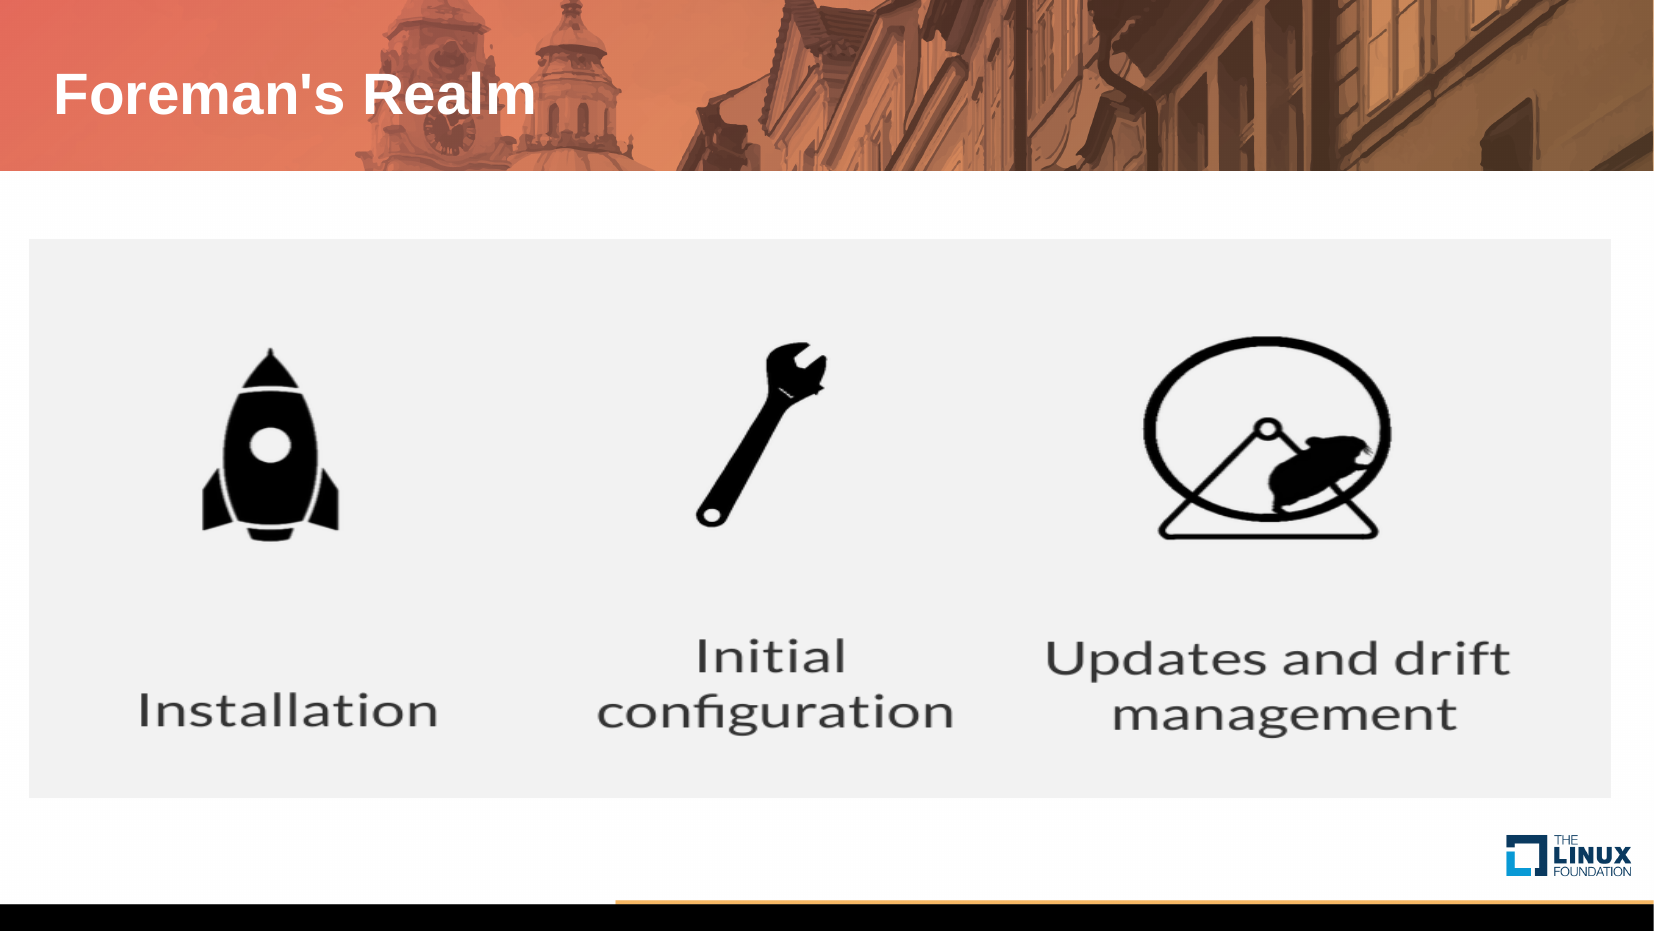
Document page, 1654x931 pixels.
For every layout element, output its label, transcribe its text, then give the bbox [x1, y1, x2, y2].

title Foreman's Realm [53, 21, 1571, 167]
picture [0, 0, 1654, 931]
